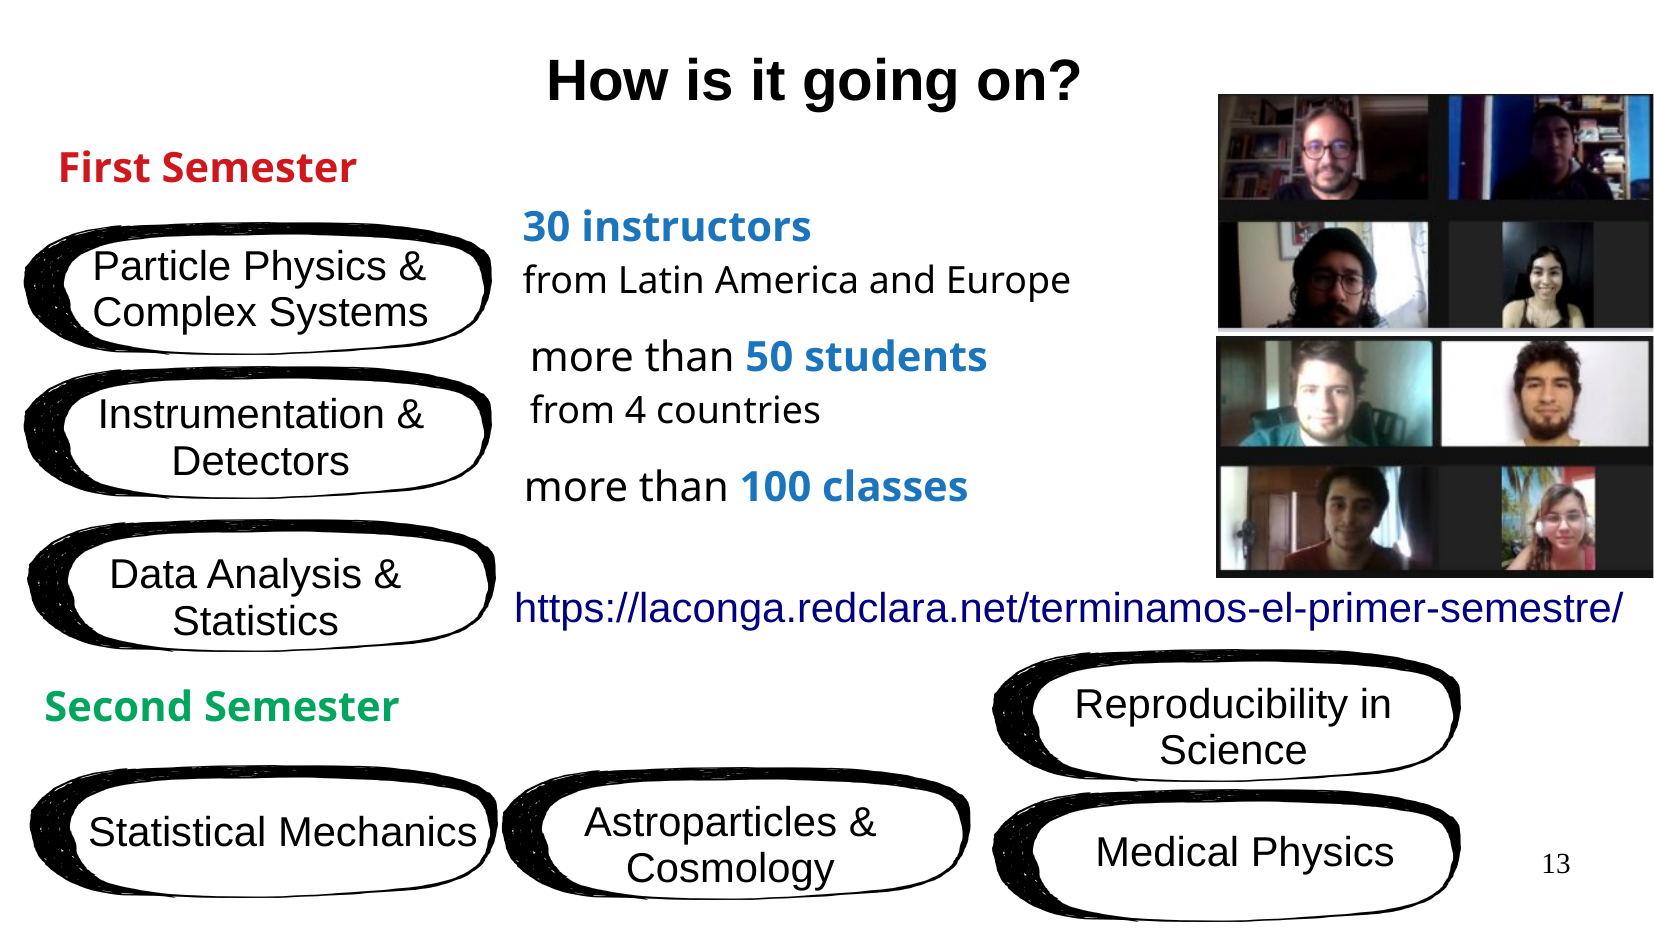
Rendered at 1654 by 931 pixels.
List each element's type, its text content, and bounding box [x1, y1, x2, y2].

picture [992, 789, 1465, 922]
text_box Particle Physics & Complex Systems [77, 235, 444, 343]
text_box Medical Physics [1080, 820, 1411, 883]
text_box Statistical Mechanics [73, 801, 493, 863]
picture [23, 366, 497, 499]
text_box Reproducibility in Science [1059, 673, 1408, 782]
picture [1216, 336, 1654, 577]
text_box 30 instructors from Latin America and Europe [507, 188, 1174, 299]
text_box First Semester [42, 129, 426, 194]
picture [29, 765, 975, 900]
text_box more than 50 students from 4 countries [515, 318, 1182, 429]
text_box Astroparticles & Cosmology [569, 791, 892, 900]
picture [1218, 94, 1654, 332]
text_box https://laconga.redclara.net/terminamos-el-primer-semestre/ [499, 577, 1654, 686]
text_box How is it going on? [0, 40, 1630, 143]
text_box more than 100 classes [509, 448, 1176, 520]
text_box Data Analysis & Statistics [94, 543, 417, 652]
text_box Second Semester [29, 668, 745, 767]
picture [992, 649, 1465, 782]
picture [23, 222, 497, 355]
picture [27, 519, 500, 652]
text_box Instrumentation & Detectors [82, 383, 440, 492]
